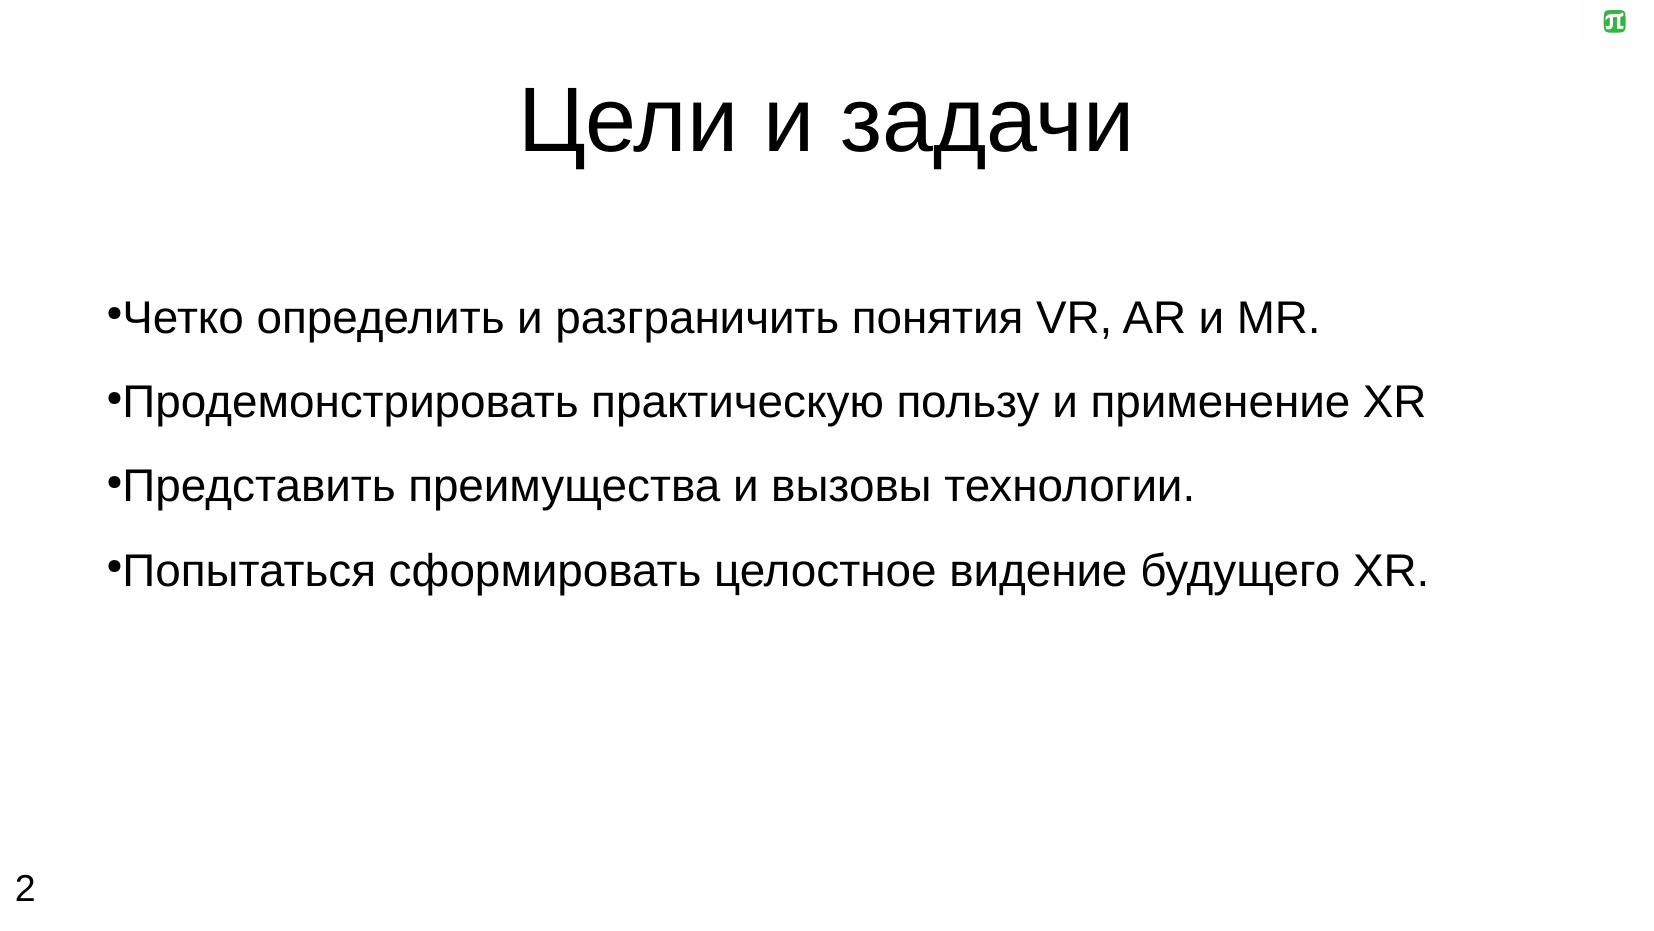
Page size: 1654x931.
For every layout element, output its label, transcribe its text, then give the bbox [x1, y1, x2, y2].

picture [1579, 0, 1654, 46]
title Цели и задачи [82, 37, 1571, 193]
text_box [0, 860, 562, 931]
list Четко определить и разграничить понятия VR, AR и MR. Продемонстрировать практическую пользу и применение XR Представить преимущества и вызовы технологии. Попытаться сформировать целостное видение будущего XR. [106, 287, 1595, 827]
